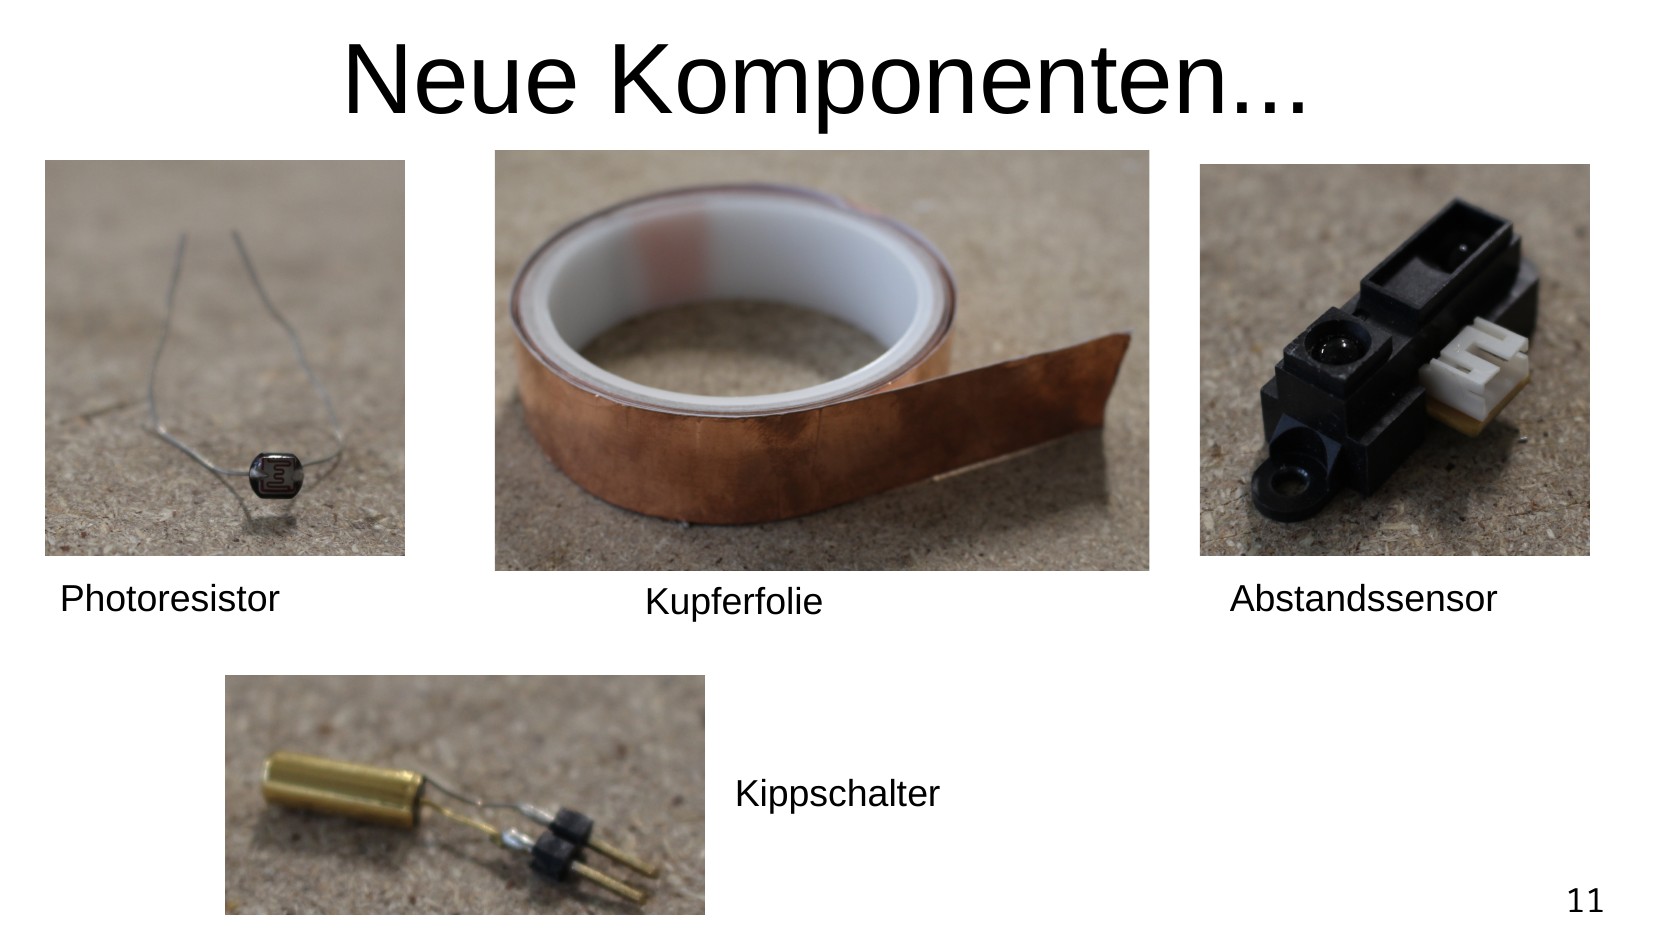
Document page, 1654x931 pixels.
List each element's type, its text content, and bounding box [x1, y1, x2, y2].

text_box Kupferfolie [630, 573, 991, 631]
picture [45, 160, 406, 556]
picture [1199, 164, 1591, 556]
text_box Abstandssensor [1215, 570, 1576, 627]
text_box Photoresistor [45, 570, 406, 627]
title Neue Komponenten... [82, 1, 1571, 157]
picture [225, 675, 706, 915]
text_box Kippschalter [720, 765, 1081, 822]
picture [495, 150, 1150, 571]
